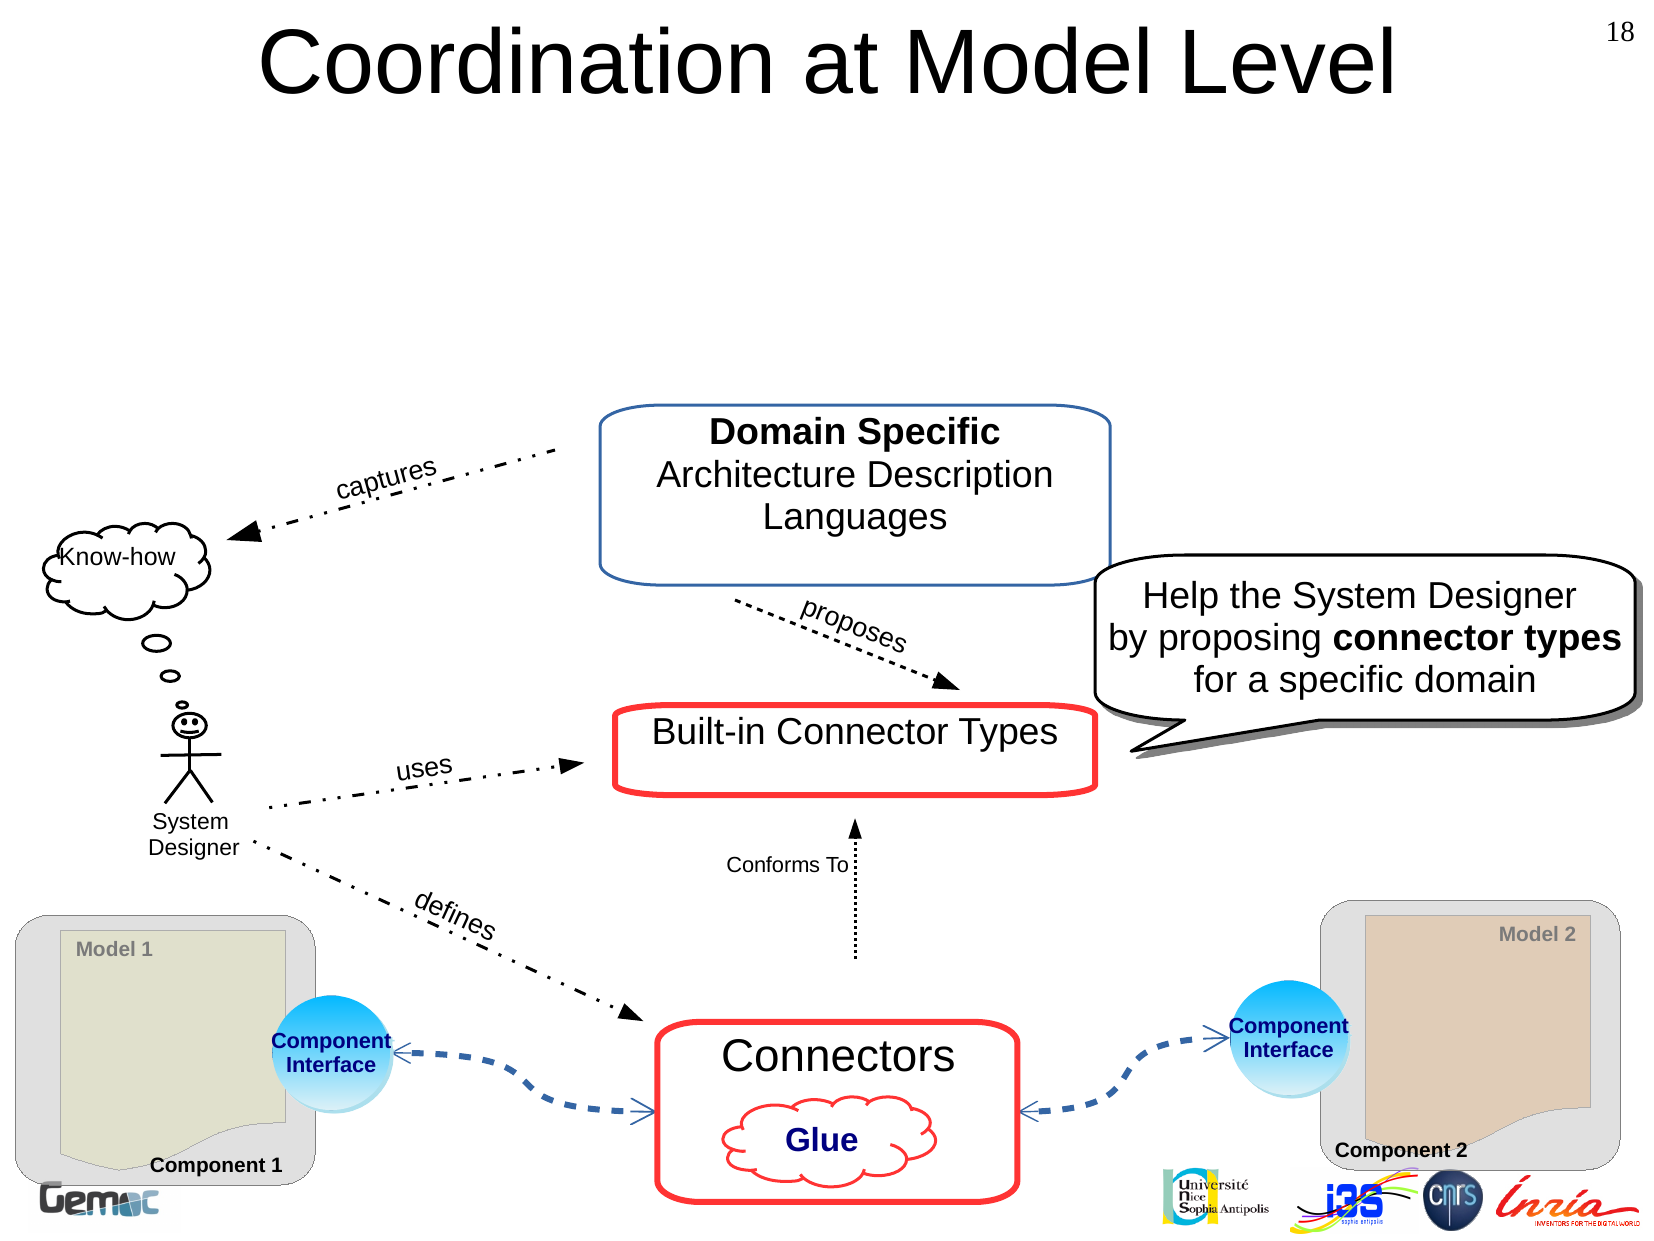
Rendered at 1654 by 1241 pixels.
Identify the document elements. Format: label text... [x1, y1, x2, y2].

text_box Built-in Connector Types [615, 705, 1096, 796]
text_box Help the System Designer by proposing connector types for a specific domain [1095, 555, 1636, 752]
text_box Know-how [142, 635, 171, 652]
text_box Domain Specific Architecture Description Languages [600, 405, 1111, 586]
text_box Glue [722, 1096, 936, 1187]
text_box [15, 915, 316, 1186]
text_box Component Interface [272, 995, 391, 1111]
text_box Connectors [706, 1022, 985, 1112]
picture [1137, 1150, 1647, 1241]
text_box Conforms To [711, 845, 930, 904]
text_box Know-how [43, 523, 210, 620]
text_box Component Interface [1230, 980, 1348, 1096]
title Coordination at Model Level [84, 0, 1573, 166]
text_box [1320, 900, 1621, 1171]
text_box Component 2 [1320, 1130, 1486, 1193]
text_box Know-how [160, 670, 180, 682]
text_box [172, 713, 207, 738]
text_box [657, 1021, 1018, 1202]
text_box Component 1 [135, 1146, 301, 1209]
text_box System Designer [92, 773, 296, 869]
